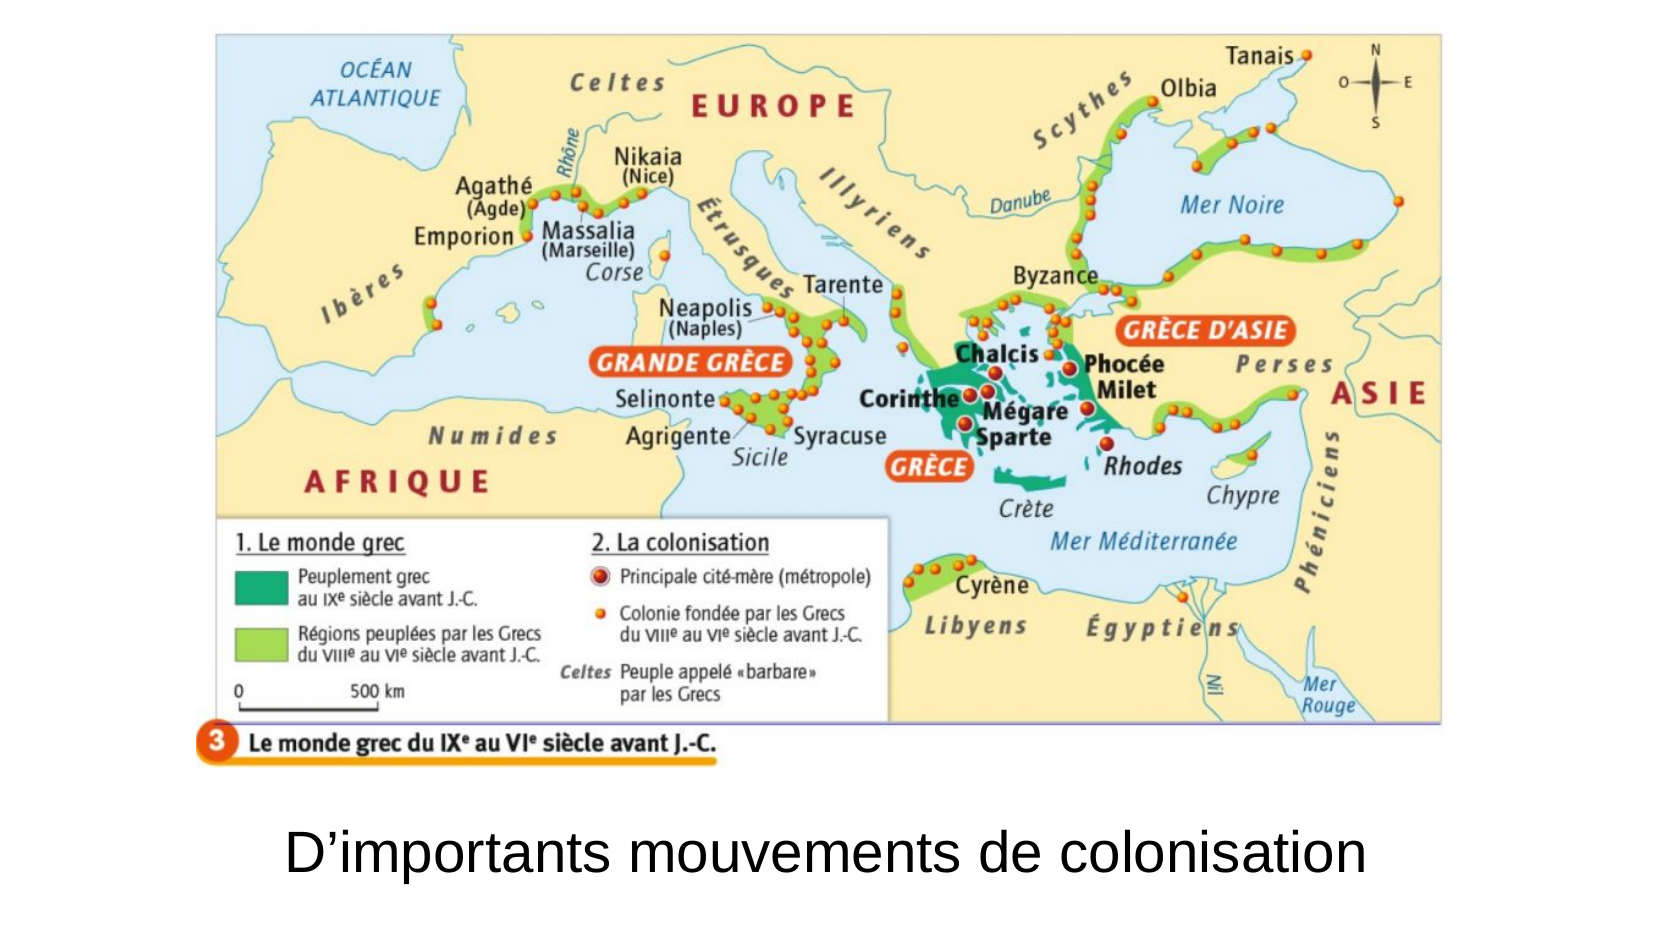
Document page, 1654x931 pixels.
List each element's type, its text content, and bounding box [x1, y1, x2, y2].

text_box D’importants mouvements de colonisation [0, 812, 1654, 893]
picture [196, 23, 1447, 768]
